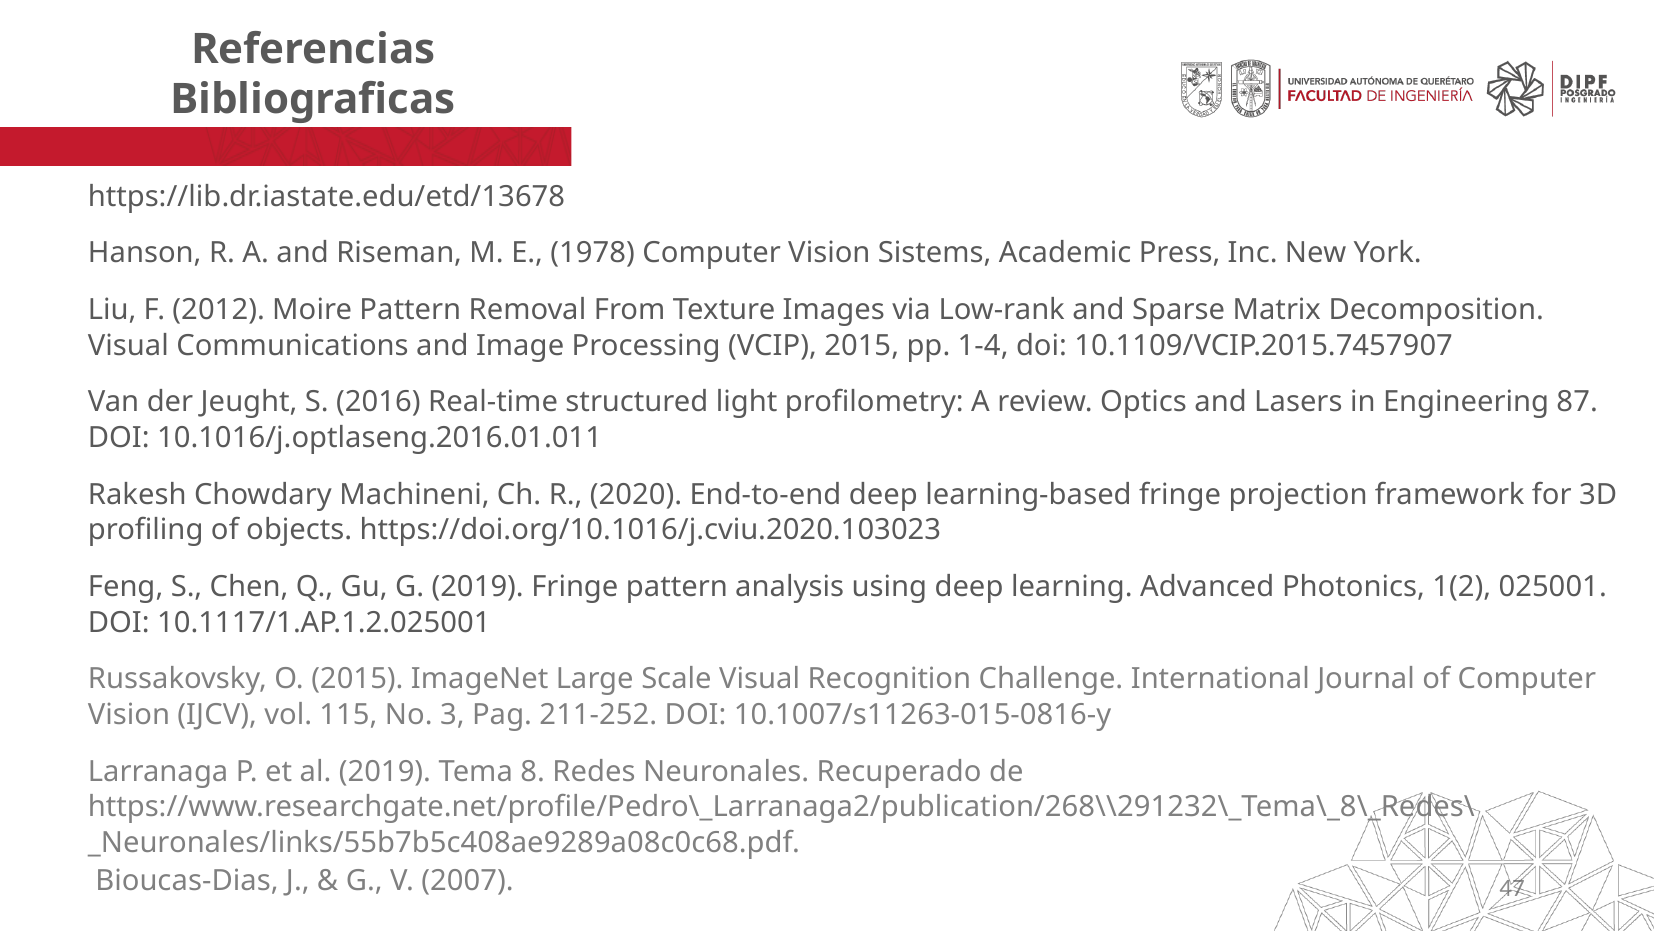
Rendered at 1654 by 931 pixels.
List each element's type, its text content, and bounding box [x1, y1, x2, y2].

text_box Referencias Bibliograficas [54, 11, 572, 127]
picture [1176, 54, 1620, 133]
picture [1257, 781, 1654, 931]
picture [0, 127, 572, 166]
text_box https://lib.dr.iastate.edu/etd/13678 Hanson, R. A. and Riseman, M. E., (1978) Computer Vision Sistems, Academic Press, Inc. New York. Liu, F. (2012). Moire Pattern Removal From Texture Images via Low-rank and Sparse Matrix Decomposition. Visual Communications and Image Processing (VCIP), 2015, pp. 1-4, doi: 10.1109/VCIP.2015.7457907 Van der Jeught, S. (2016) Real-time structured light profilometry: A review. Optics and Lasers in Engineering 87. DOI: 10.1016/j.optlaseng.2016.01.011 Rakesh Chowdary Machineni, Ch. R., (2020). End-to-end deep learning-based fringe projection framework for 3D profiling of objects. https://doi.org/10.1016/j.cviu.2020.103023 Feng, S., Chen, Q., Gu, G. (2019). Fringe pattern analysis using deep learning. Advanced Photonics, 1(2), 025001. DOI: 10.1117/1.AP.1.2.025001 Russakovsky, O. (2015). ImageNet Large Scale Visual Recognition Challenge. International Journal of Computer Vision (IJCV), vol. 115, No. 3, Pag. 211-252. DOI: 10.1007/s11263-015-0816-y Larranaga P. et al. (2019). Tema 8. Redes Neuronales. Recuperado de https://www.researchgate.net/profile/Pedro\_Larranaga2/publication/268\\291232\_Tema\_8\_Redes\_Neuronales/links/55b7b5c408ae9289a08c0c68.pdf. Bioucas-Dias, J., & G., V. (2007). Phase unwrapping via max flows. Image Processing, IEEE Transactions, 698-709 agregar esta bibliografia para algoritmo PUMA [73, 170, 1636, 912]
